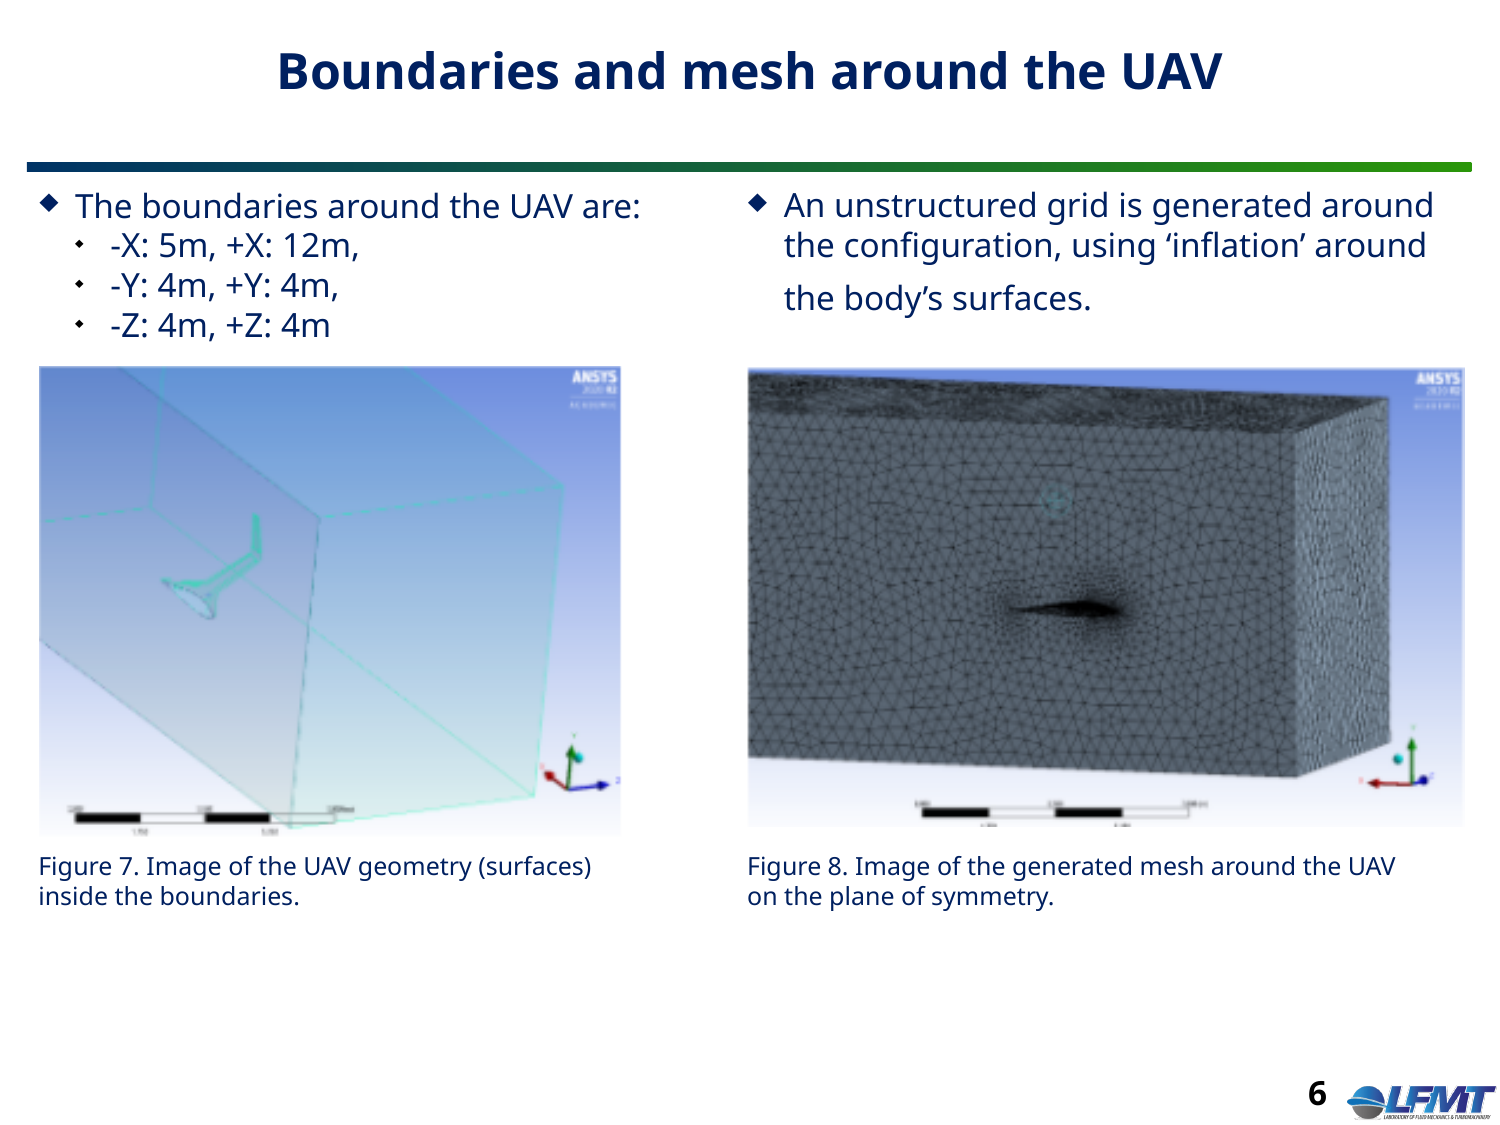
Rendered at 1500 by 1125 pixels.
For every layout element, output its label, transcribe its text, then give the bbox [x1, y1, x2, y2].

title Boundaries and mesh around the UAV [26, 41, 1474, 157]
text_box [1383, 1071, 1500, 1125]
text_box Figure 7. Image of the UAV geometry (surfaces) inside the boundaries. [0, 843, 674, 963]
slide_number <αριθμός> [992, 1065, 1343, 1125]
picture [1347, 1080, 1497, 1125]
text_box Figure 8. Image of the generated mesh around the UAV on the plane of symmetry. [696, 843, 1441, 963]
text_box The boundaries around the UAV are: -X: 5m, +X: 12m, -Y: 4m, +Y: 4m, -Z: 4m, +Z: 4m [24, 177, 734, 452]
picture [39, 366, 626, 843]
text_box An unstructured grid is generated around the configuration, using ‘inflation’ around the body’s surfaces. [733, 177, 1477, 427]
picture [744, 366, 1465, 827]
